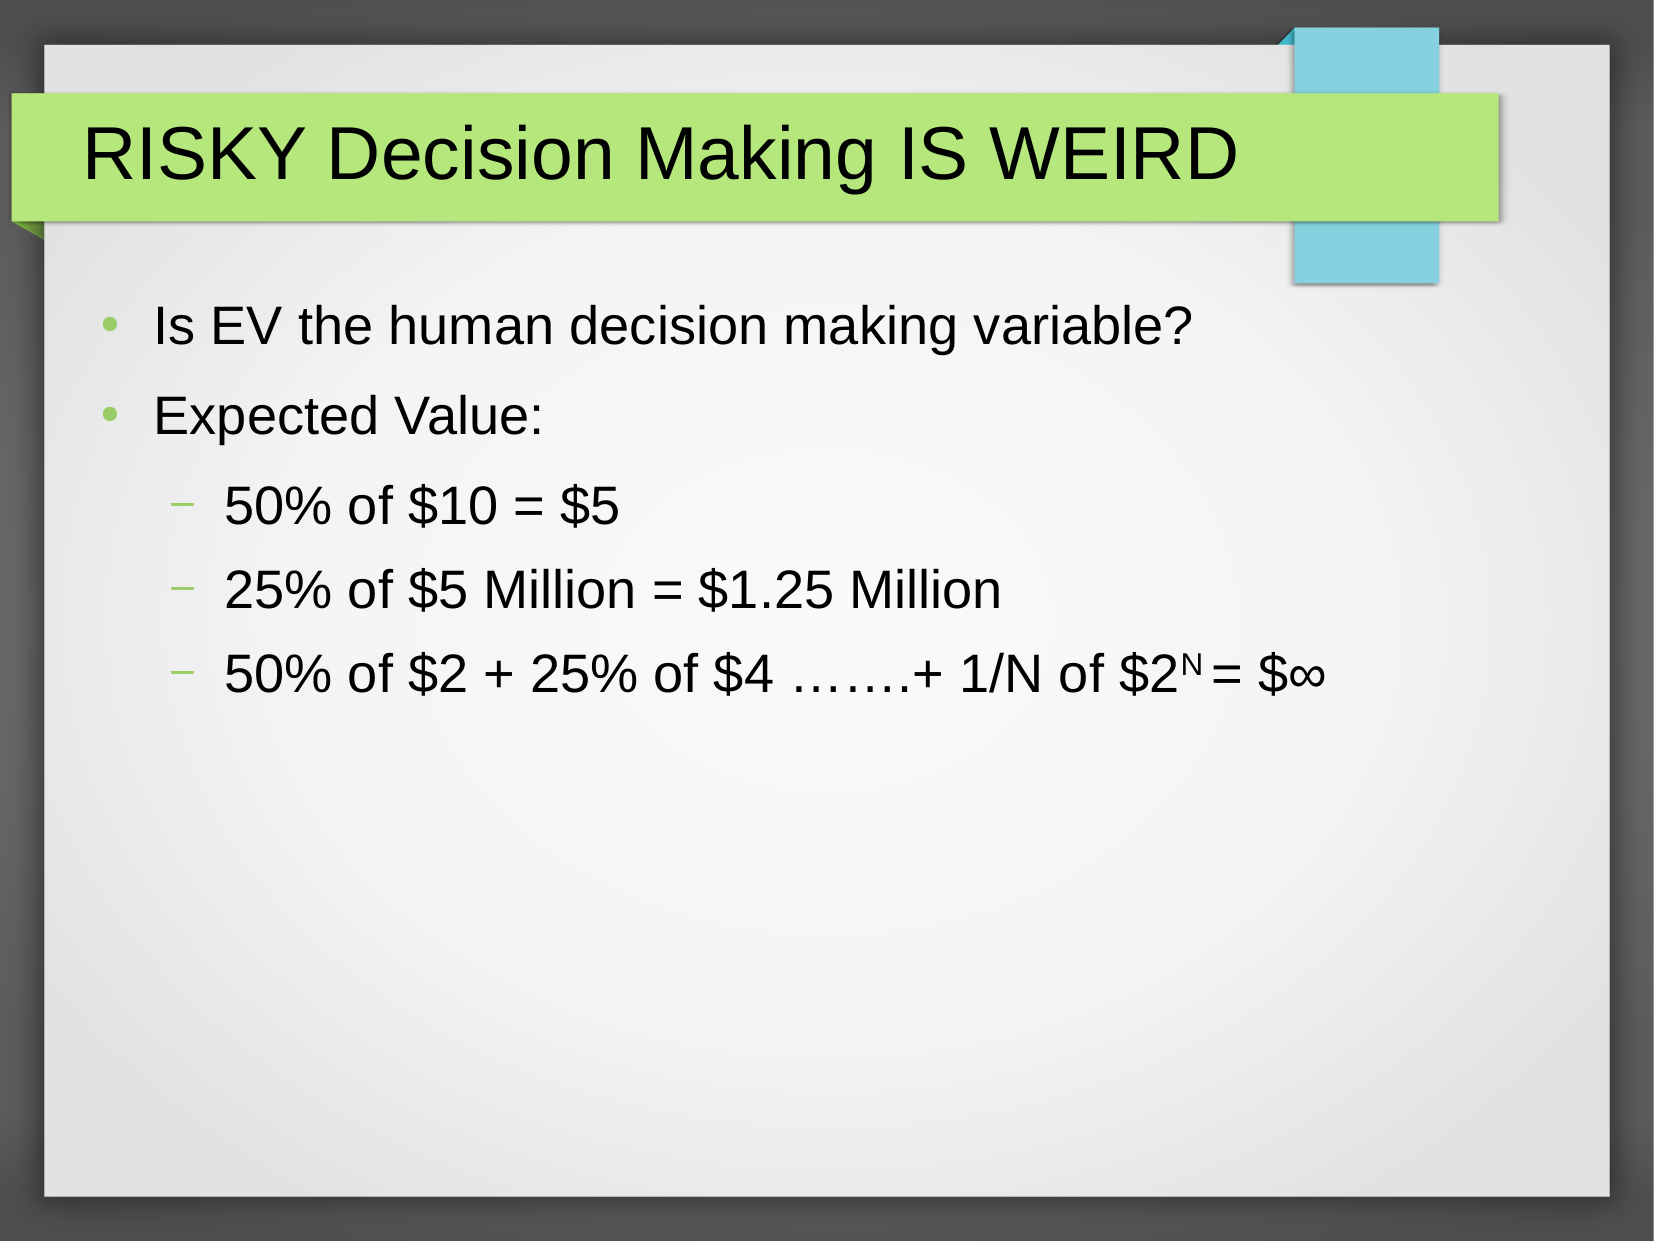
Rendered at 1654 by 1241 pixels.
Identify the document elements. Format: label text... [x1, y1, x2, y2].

picture [0, 0, 1654, 1241]
title RISKY Decision Making IS WEIRD [82, 94, 1264, 213]
list Is EV the human decision making variable? Expected Value: 50% of $10 = $5 25% of $5 Million = $1.25 Million 50% of $2 + 25% of $4 …….+ 1/N of $2N = $∞ [82, 295, 1531, 1141]
